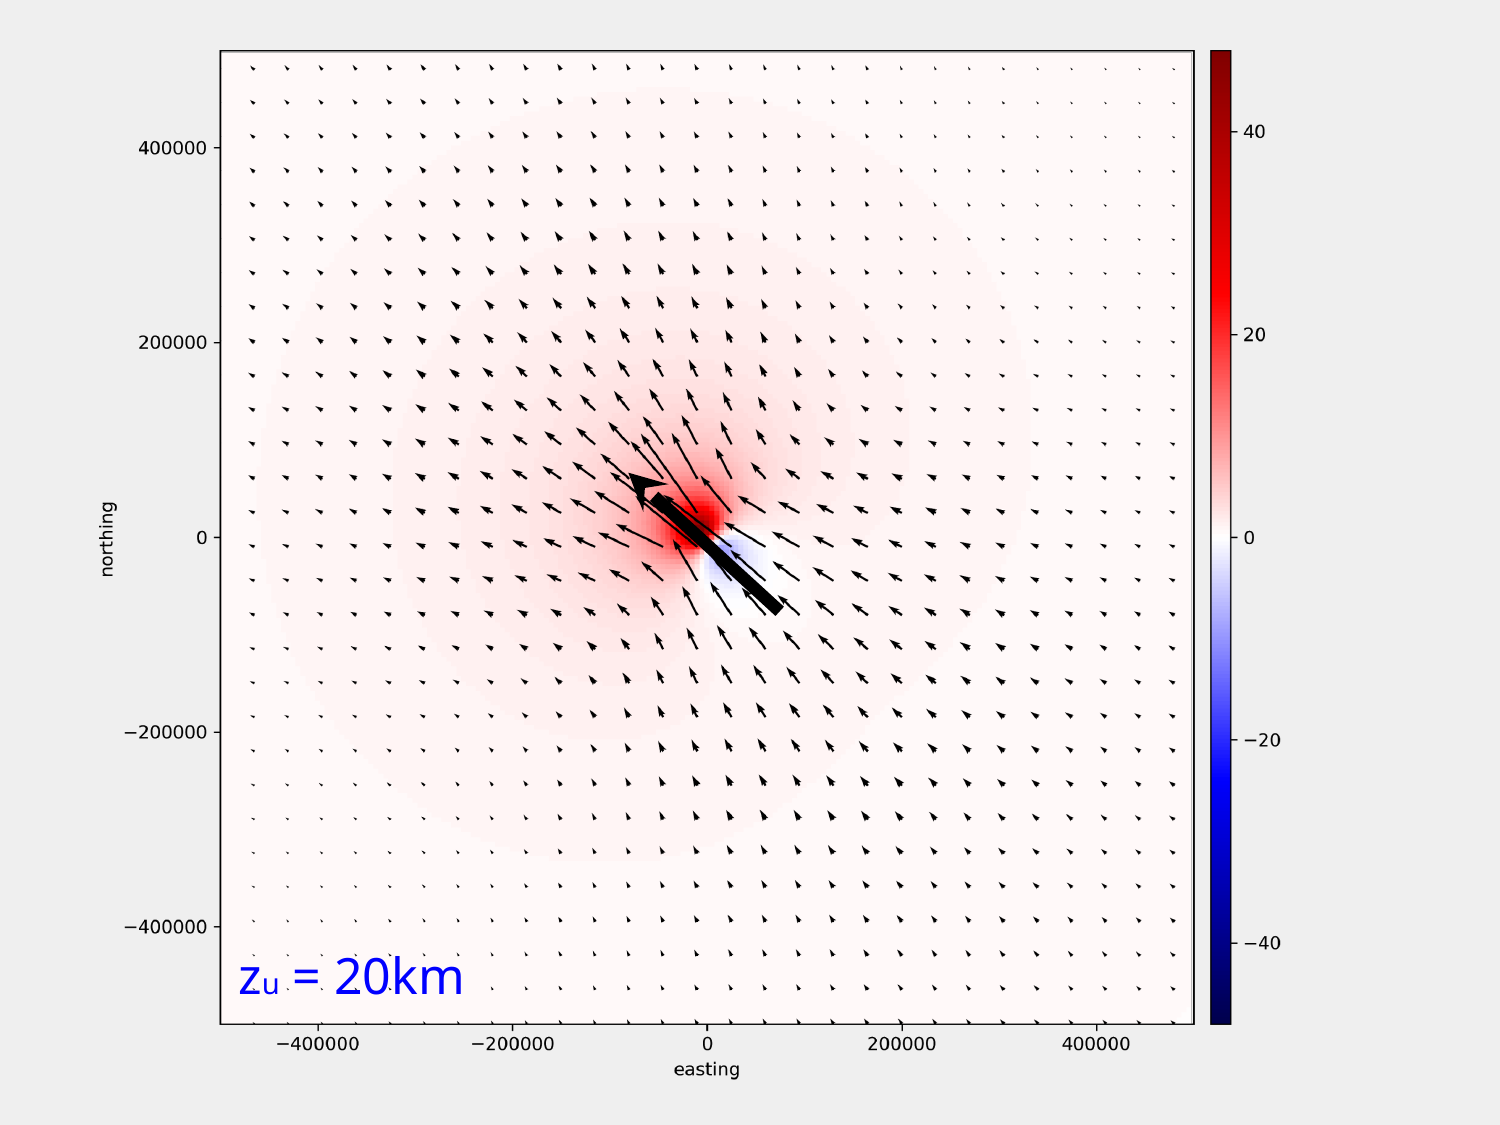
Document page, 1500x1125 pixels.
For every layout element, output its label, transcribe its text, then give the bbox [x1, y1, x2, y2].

picture [94, 24, 1406, 1100]
text_box zu = 20km [199, 929, 504, 1048]
